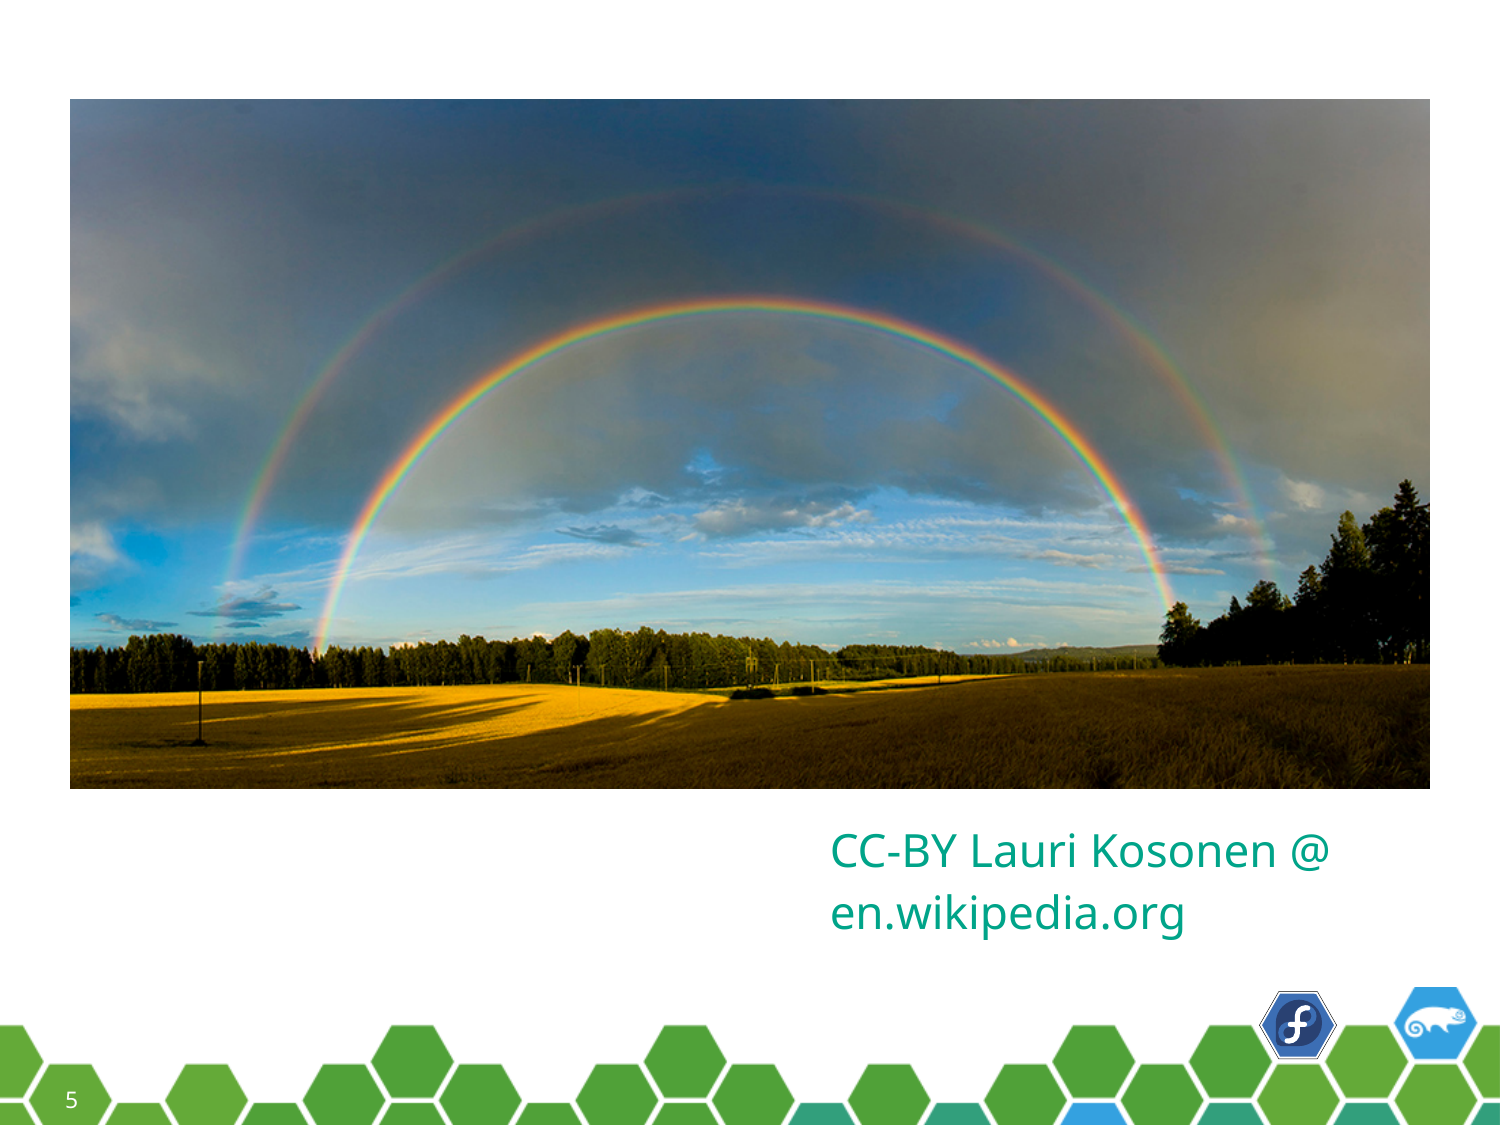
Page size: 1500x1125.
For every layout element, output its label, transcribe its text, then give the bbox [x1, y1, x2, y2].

list CC-BY Lauri Kosonen @ en.wikipedia.org [801, 818, 1443, 866]
picture [0, 987, 1500, 1125]
picture [70, 99, 1430, 789]
